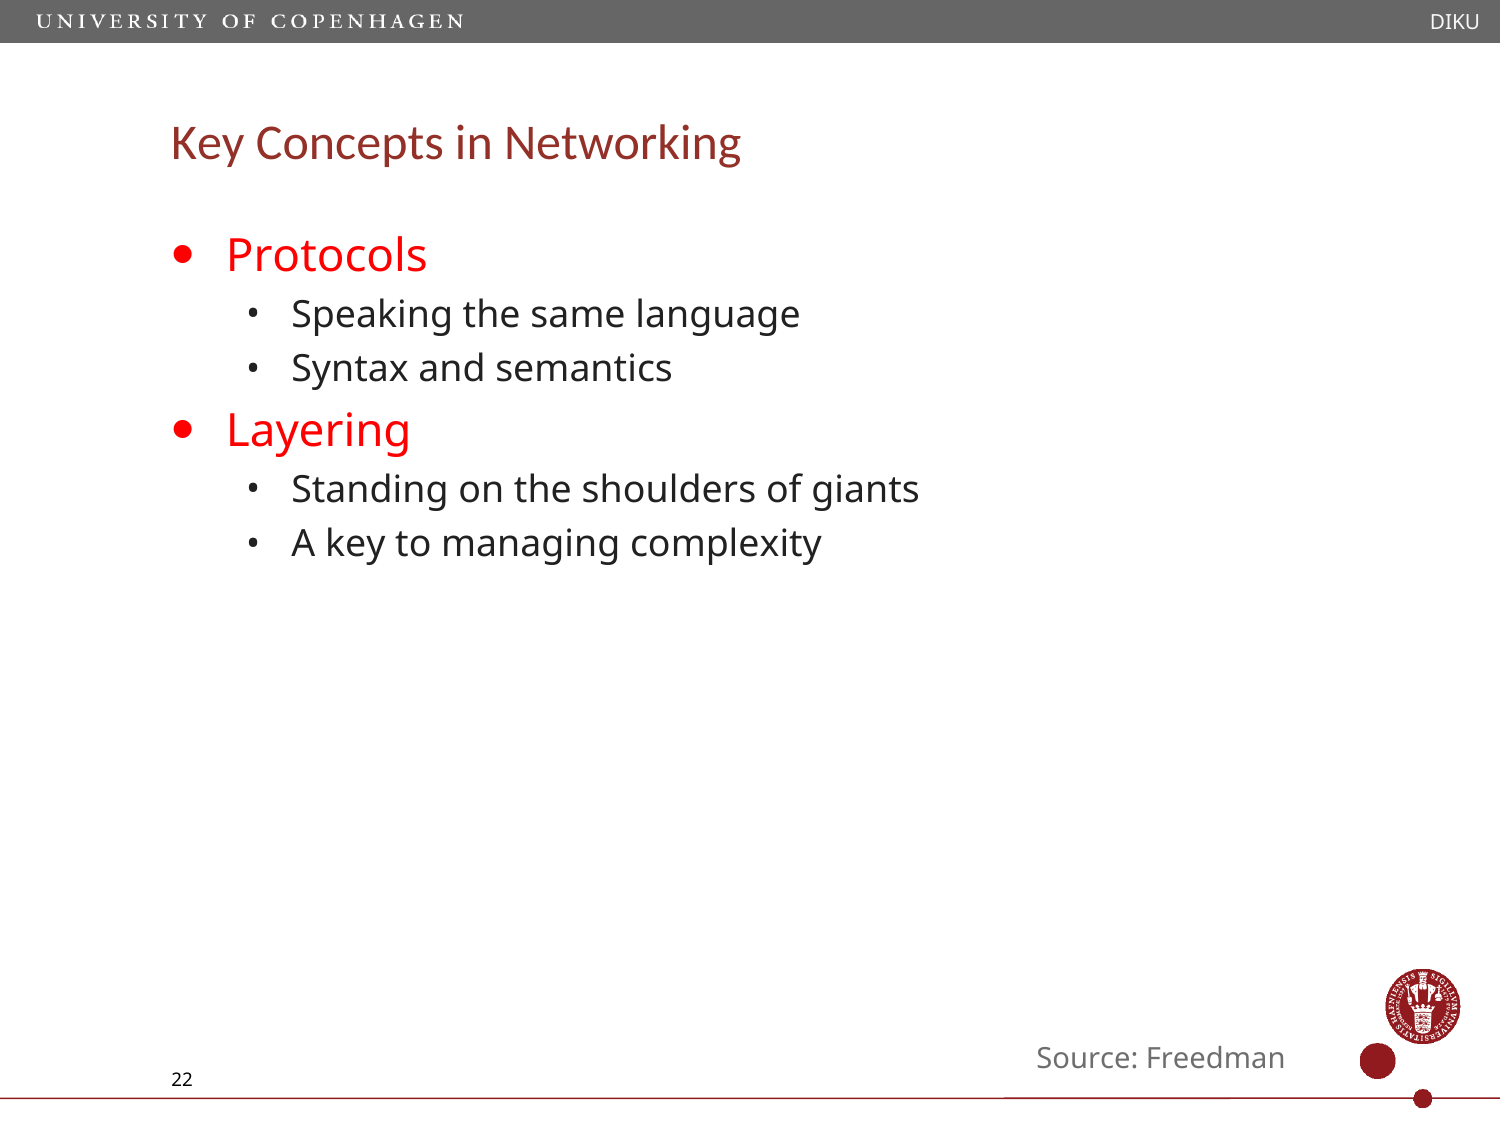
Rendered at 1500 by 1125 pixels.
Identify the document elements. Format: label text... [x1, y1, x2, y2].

text_box Source: Freedman [1021, 1031, 1341, 1083]
text_box <number> [171, 1067, 522, 1092]
picture [0, 910, 1500, 1122]
text_box Protocols Speaking the same language Syntax and semantics Layering Standing on the shoulders of giants A key to managing complexity [171, 225, 1329, 900]
text_box DIKU [469, 0, 1495, 43]
text_box Key Concepts in Networking [171, 75, 1329, 171]
